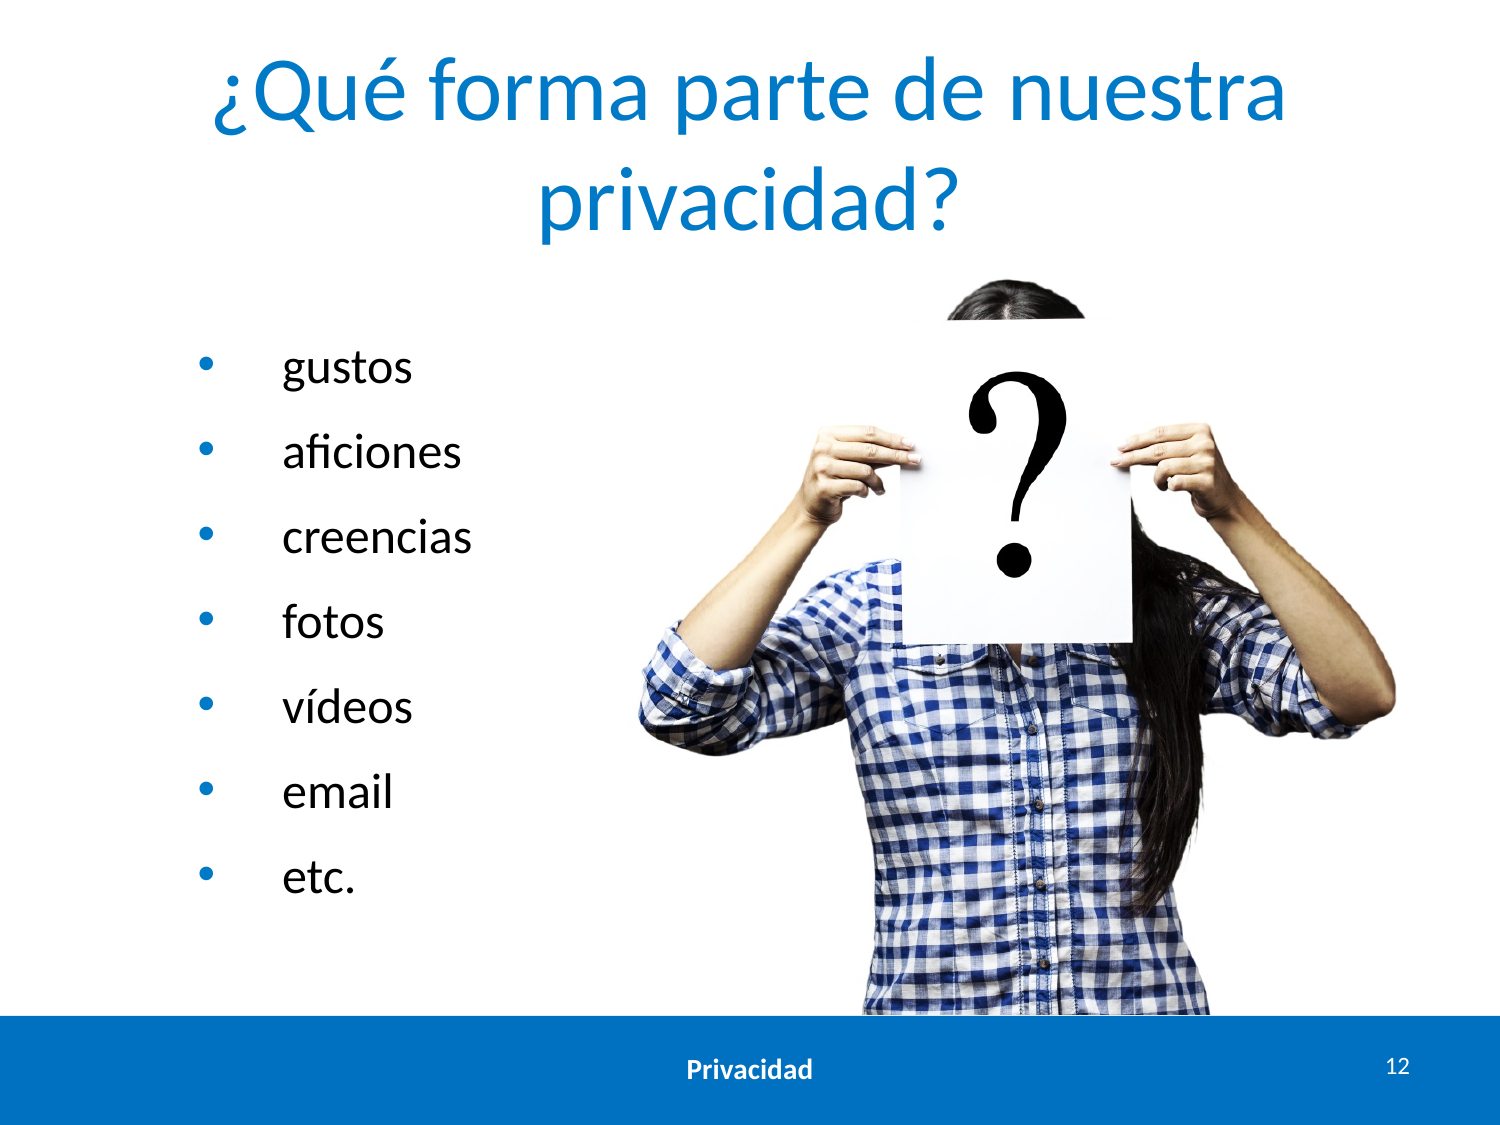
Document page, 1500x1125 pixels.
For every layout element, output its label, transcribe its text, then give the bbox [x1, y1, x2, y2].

title ¿Qué forma parte de nuestra privacidad? [75, 45, 1425, 233]
footer Privacidad [478, 1042, 1022, 1103]
picture [584, 248, 1449, 1015]
text_box gustos aficiones creencias fotos vídeos email etc. [182, 326, 906, 911]
slide_number 14 [1074, 1042, 1425, 1103]
